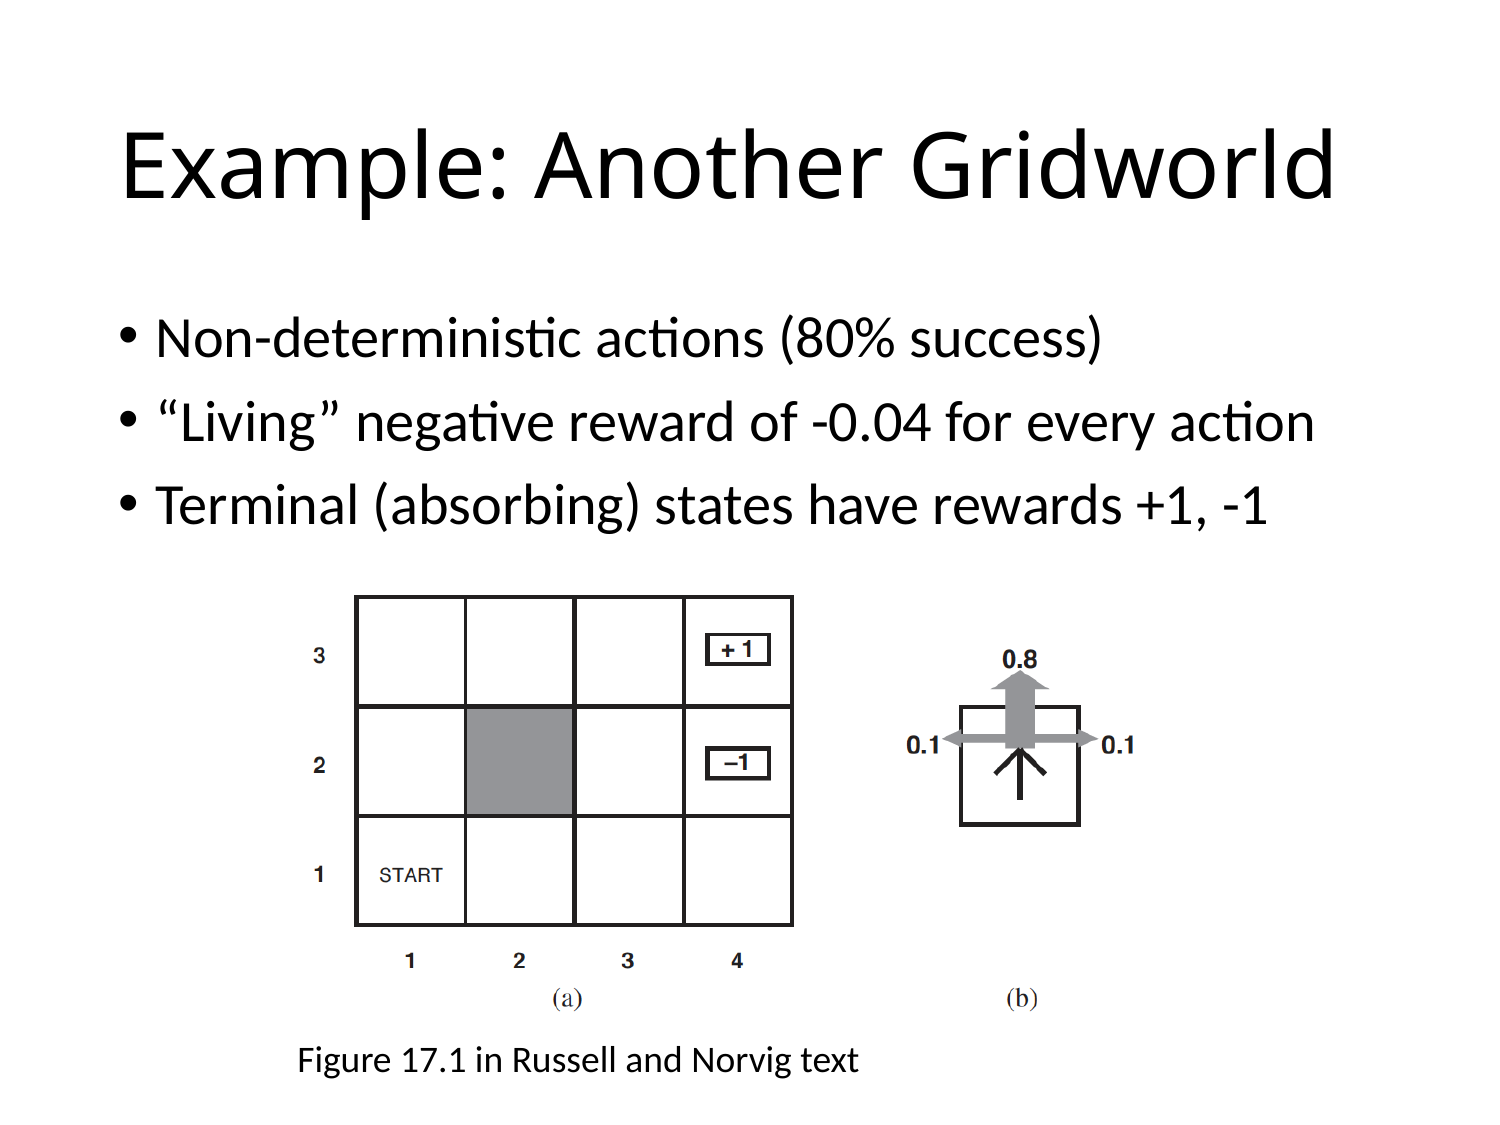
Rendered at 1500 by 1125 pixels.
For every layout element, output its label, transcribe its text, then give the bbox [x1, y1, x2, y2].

title Example: Another Gridworld [103, 59, 1397, 278]
text_box Figure 17.1 in Russell and Norvig text [282, 1027, 1178, 1088]
picture [284, 581, 1153, 1012]
list Non-deterministic actions (80% success) “Living” negative reward of -0.04 for every action Terminal (absorbing) states have rewards +1, -1 [103, 299, 1397, 1014]
